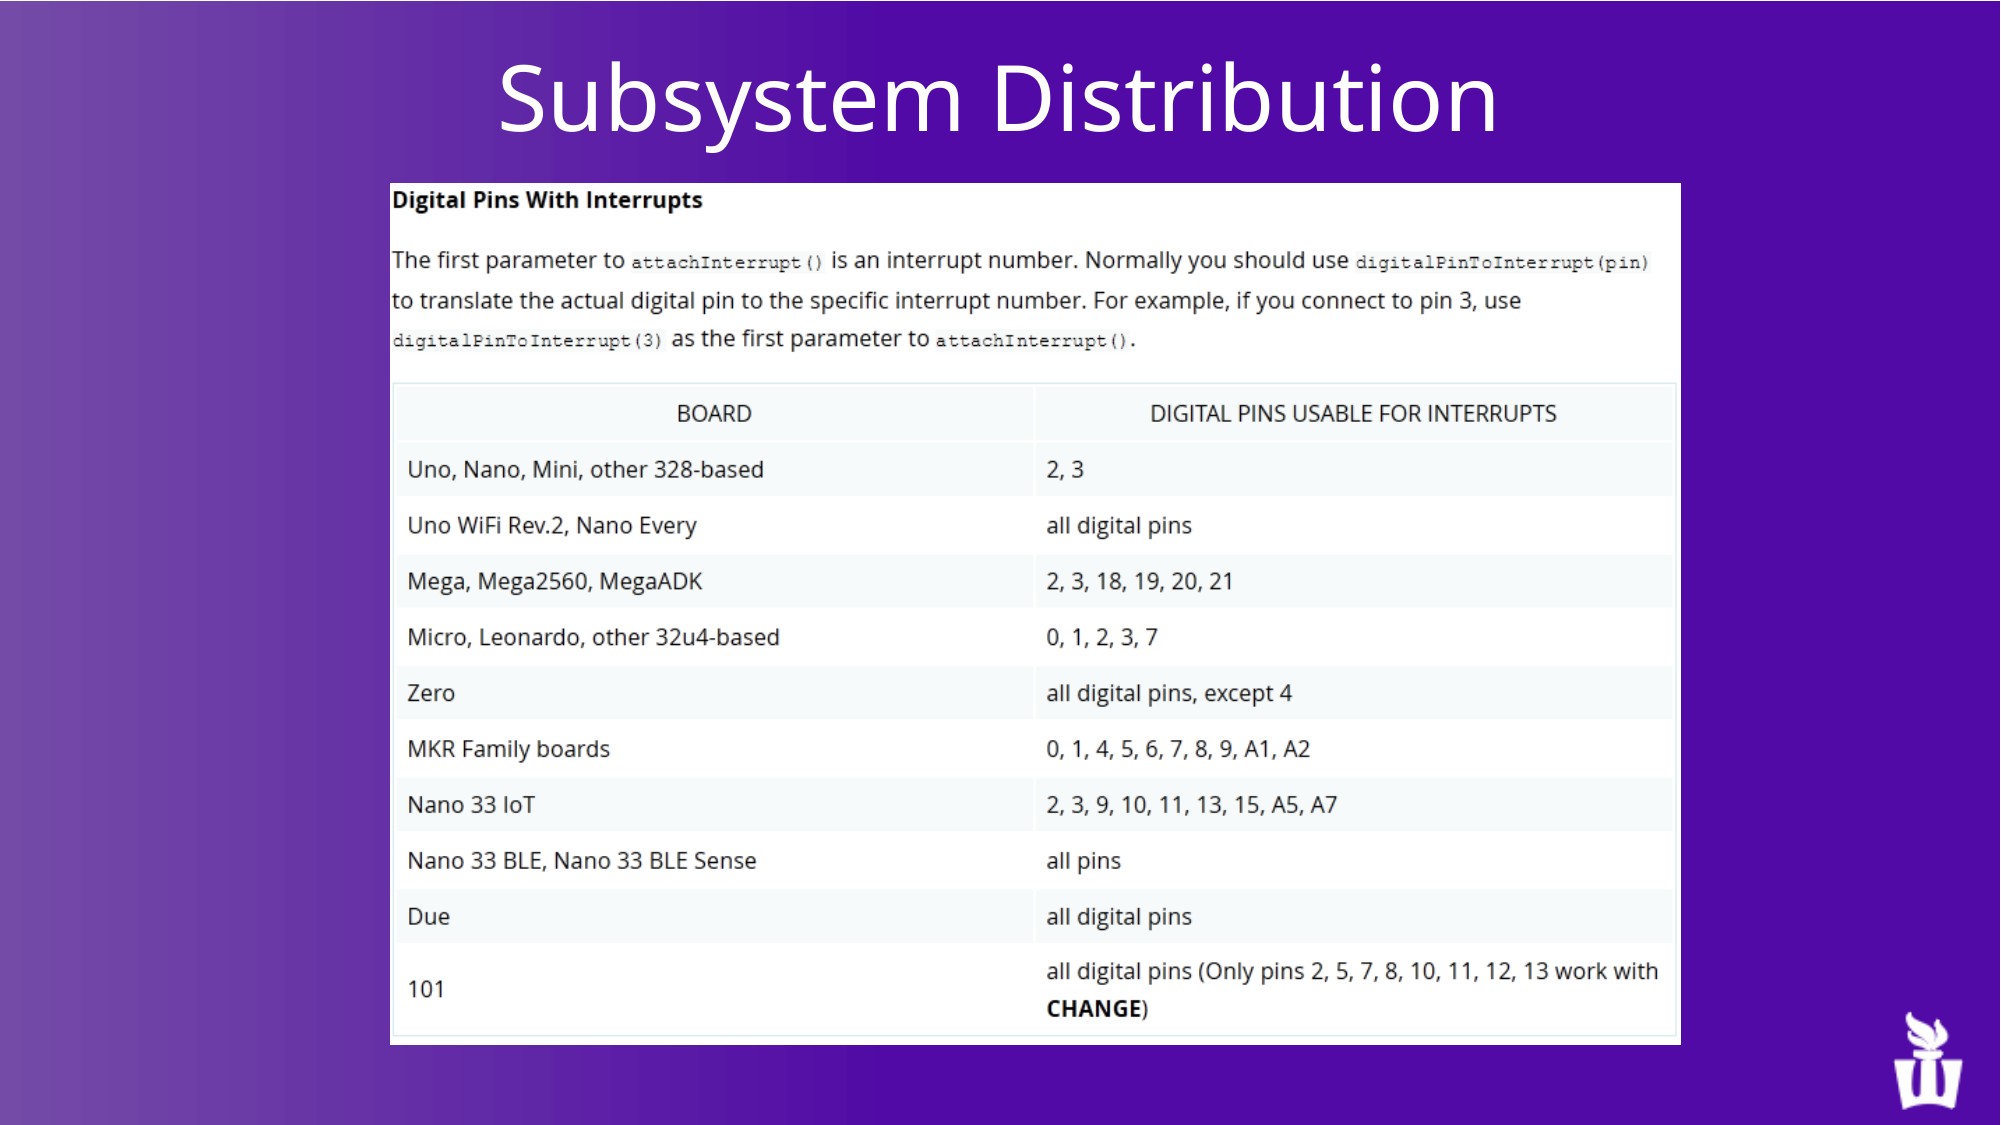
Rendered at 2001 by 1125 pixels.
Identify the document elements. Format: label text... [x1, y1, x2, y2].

text_box Subsystem Distribution [99, 1, 1900, 189]
picture [0, 1, 2000, 1125]
